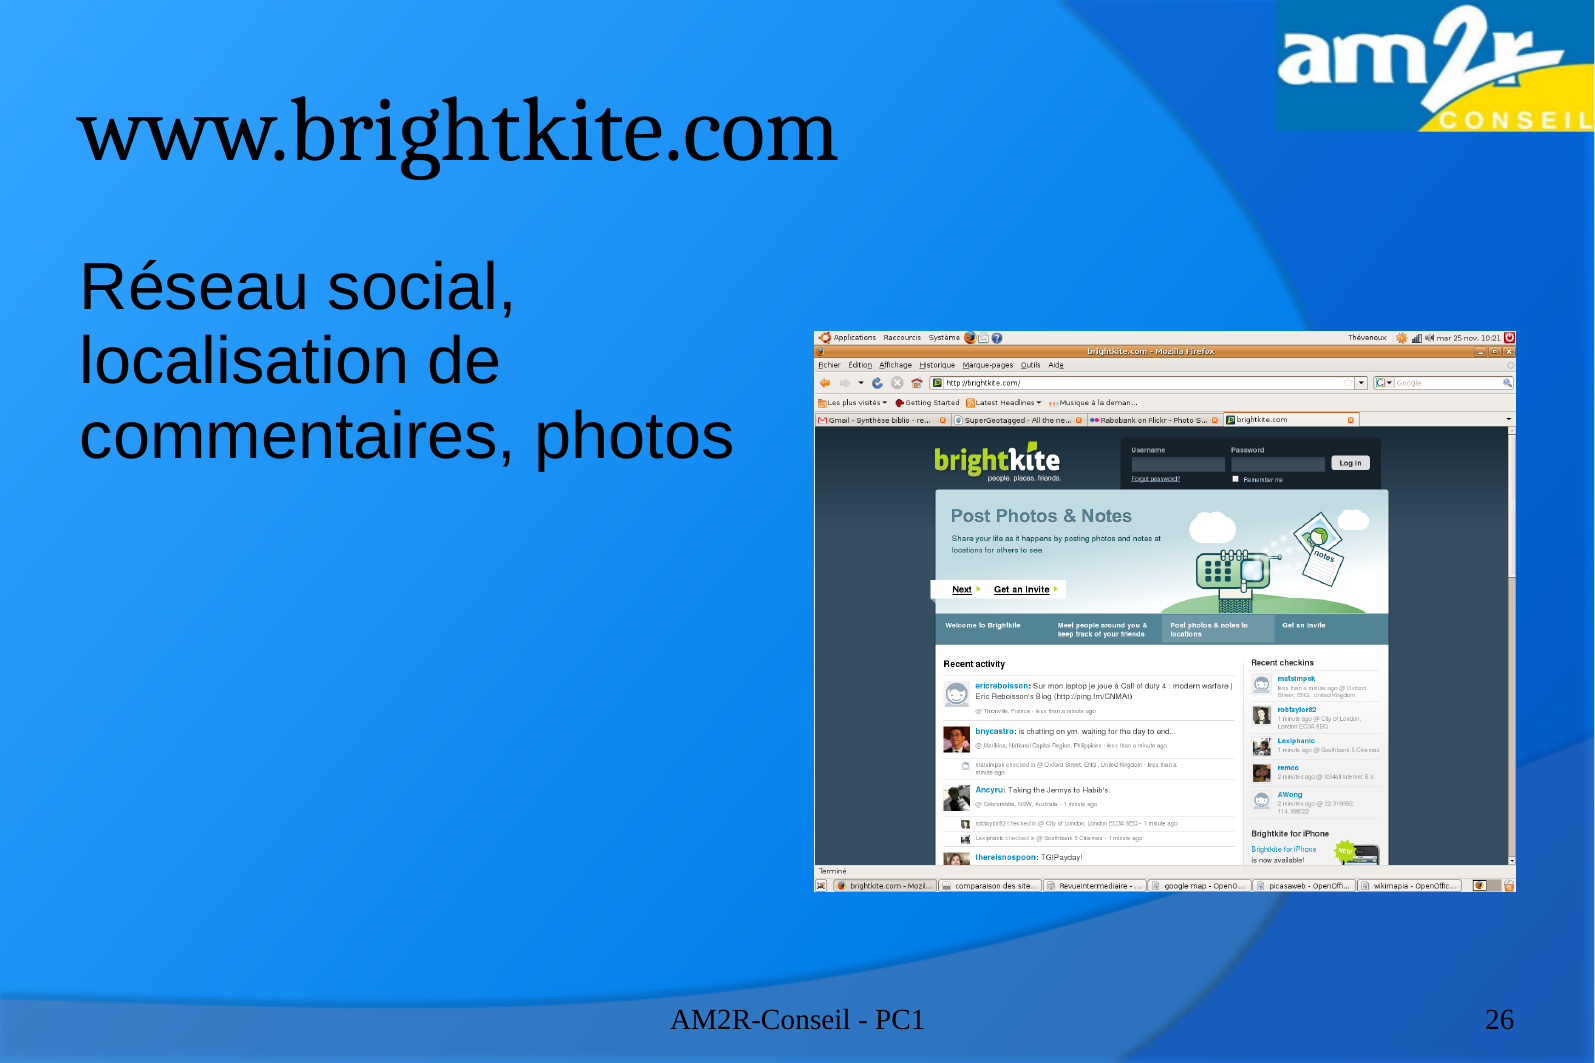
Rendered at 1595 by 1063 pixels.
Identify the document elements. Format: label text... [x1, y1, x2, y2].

list Réseau social, localisation de commentaires, photos [79, 248, 780, 975]
title www.brightkite.com [79, 42, 1152, 220]
picture [0, 0, 1595, 1063]
